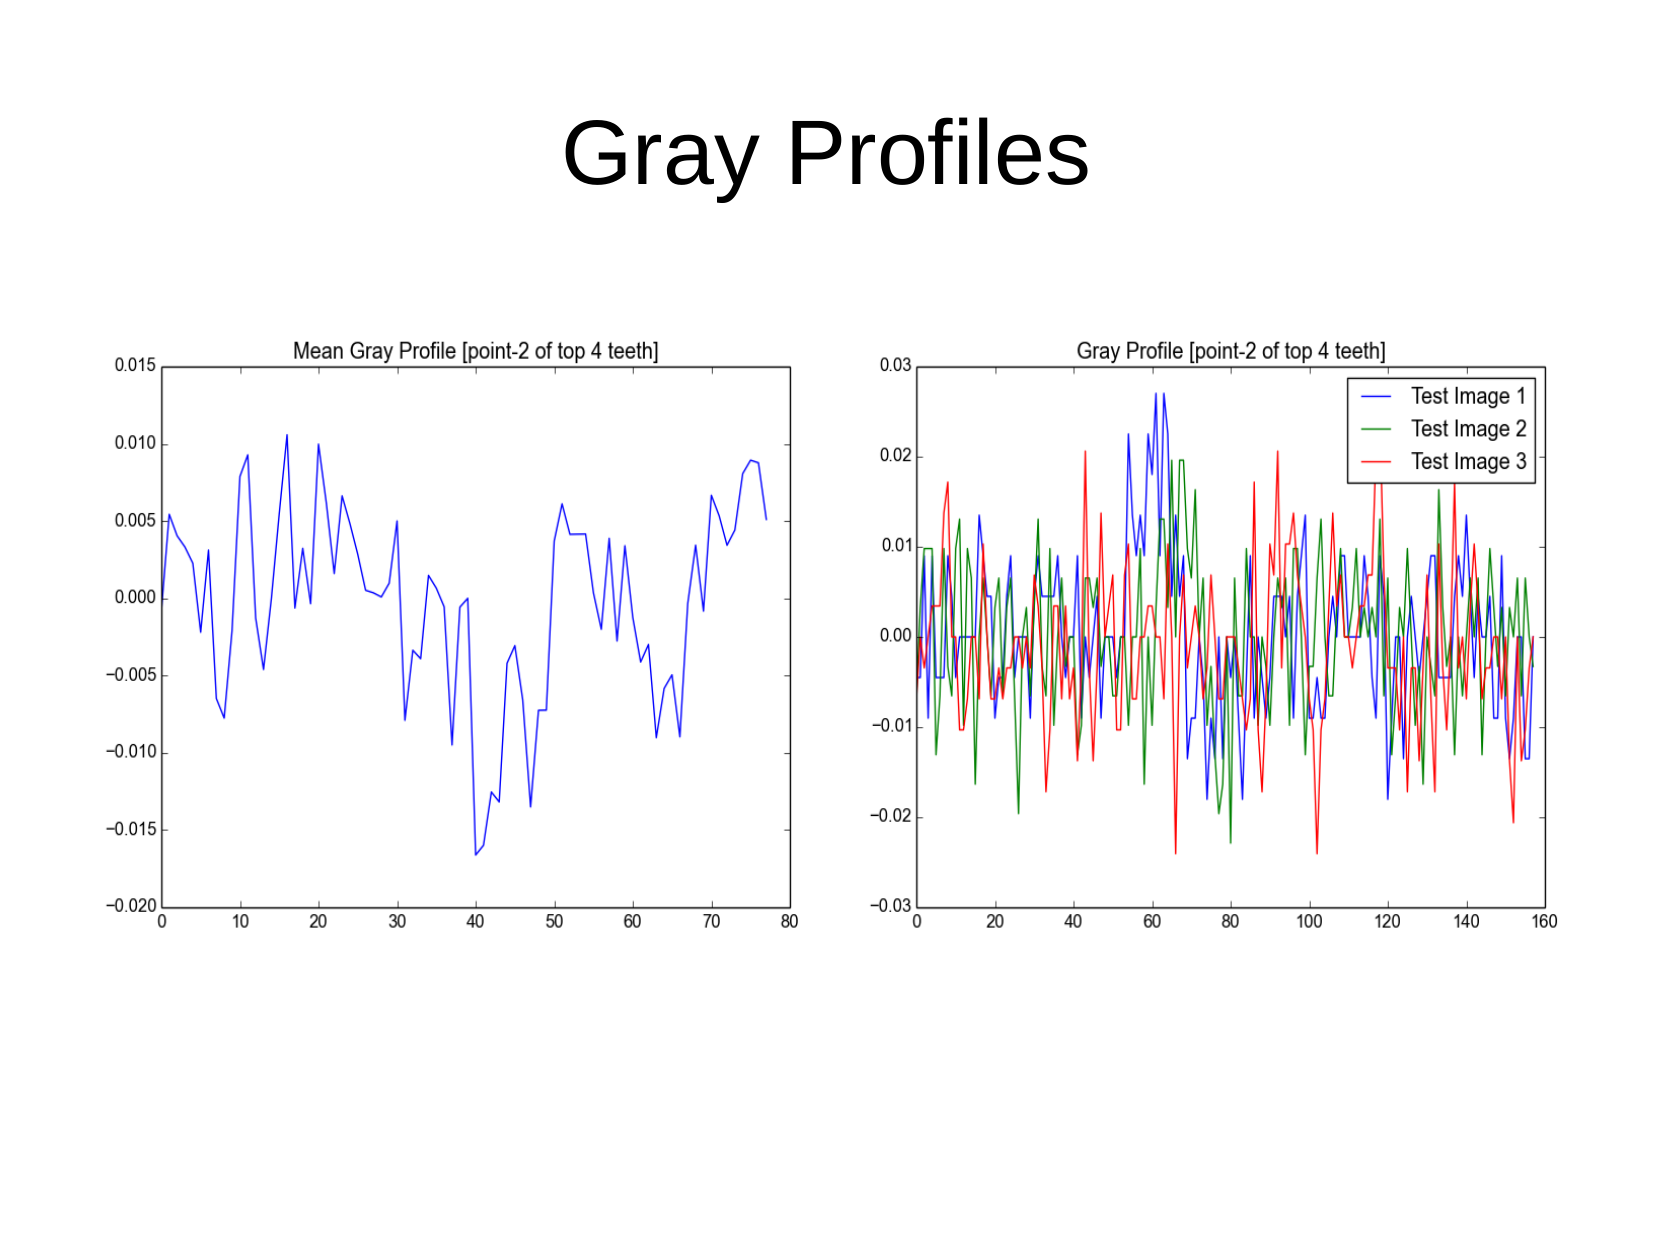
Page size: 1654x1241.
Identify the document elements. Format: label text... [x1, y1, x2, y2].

title Gray Profiles [82, 49, 1571, 257]
picture [60, 299, 1626, 976]
